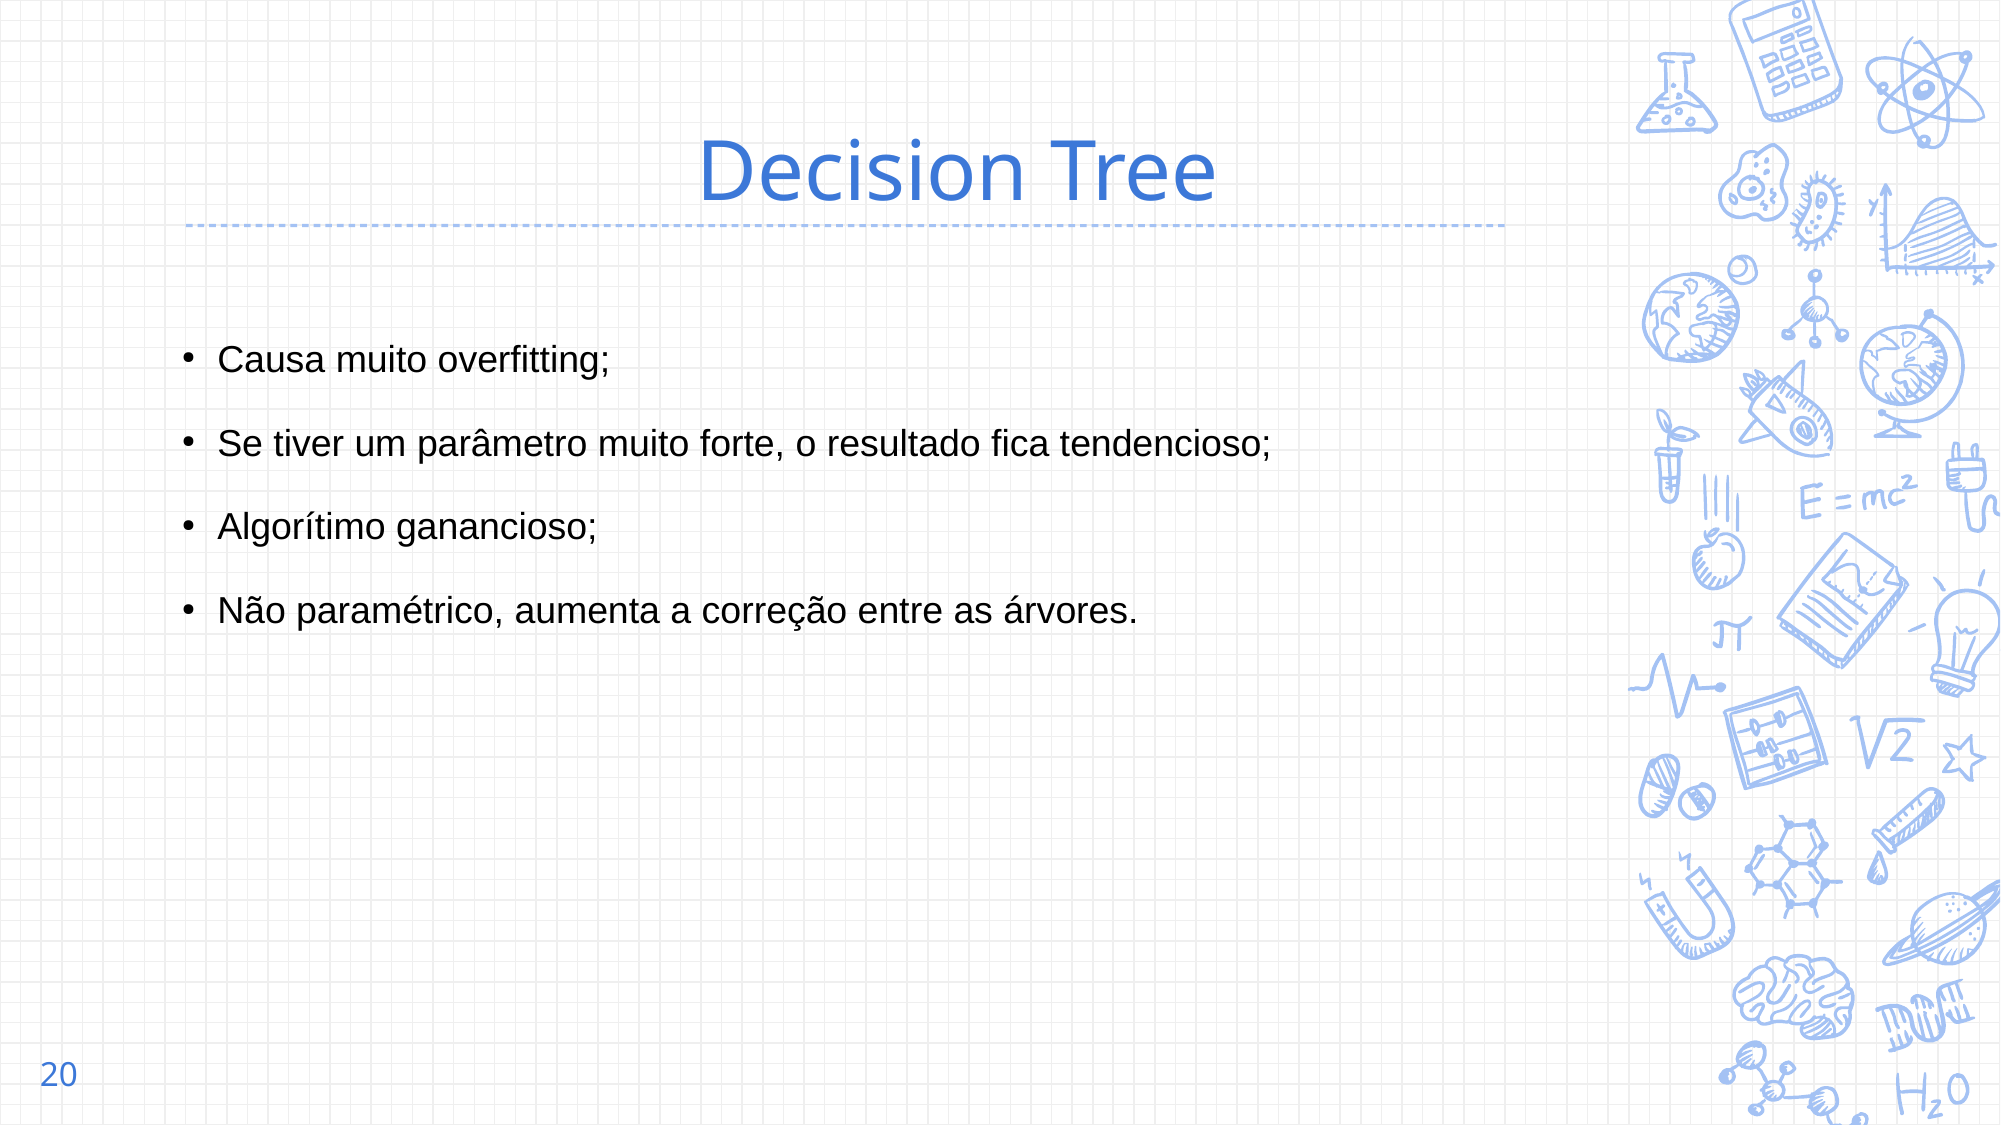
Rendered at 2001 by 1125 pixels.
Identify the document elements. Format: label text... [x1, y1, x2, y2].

text_box <número> [19, 1032, 140, 1119]
text_box Causa muito overfitting; Se tiver um parâmetro muito forte, o resultado fica tendencioso; Algorítimo ganancioso; Não paramétrico, aumenta a correção entre as árvores. [167, 330, 1288, 640]
text_box Decision Tree [163, 49, 1753, 237]
